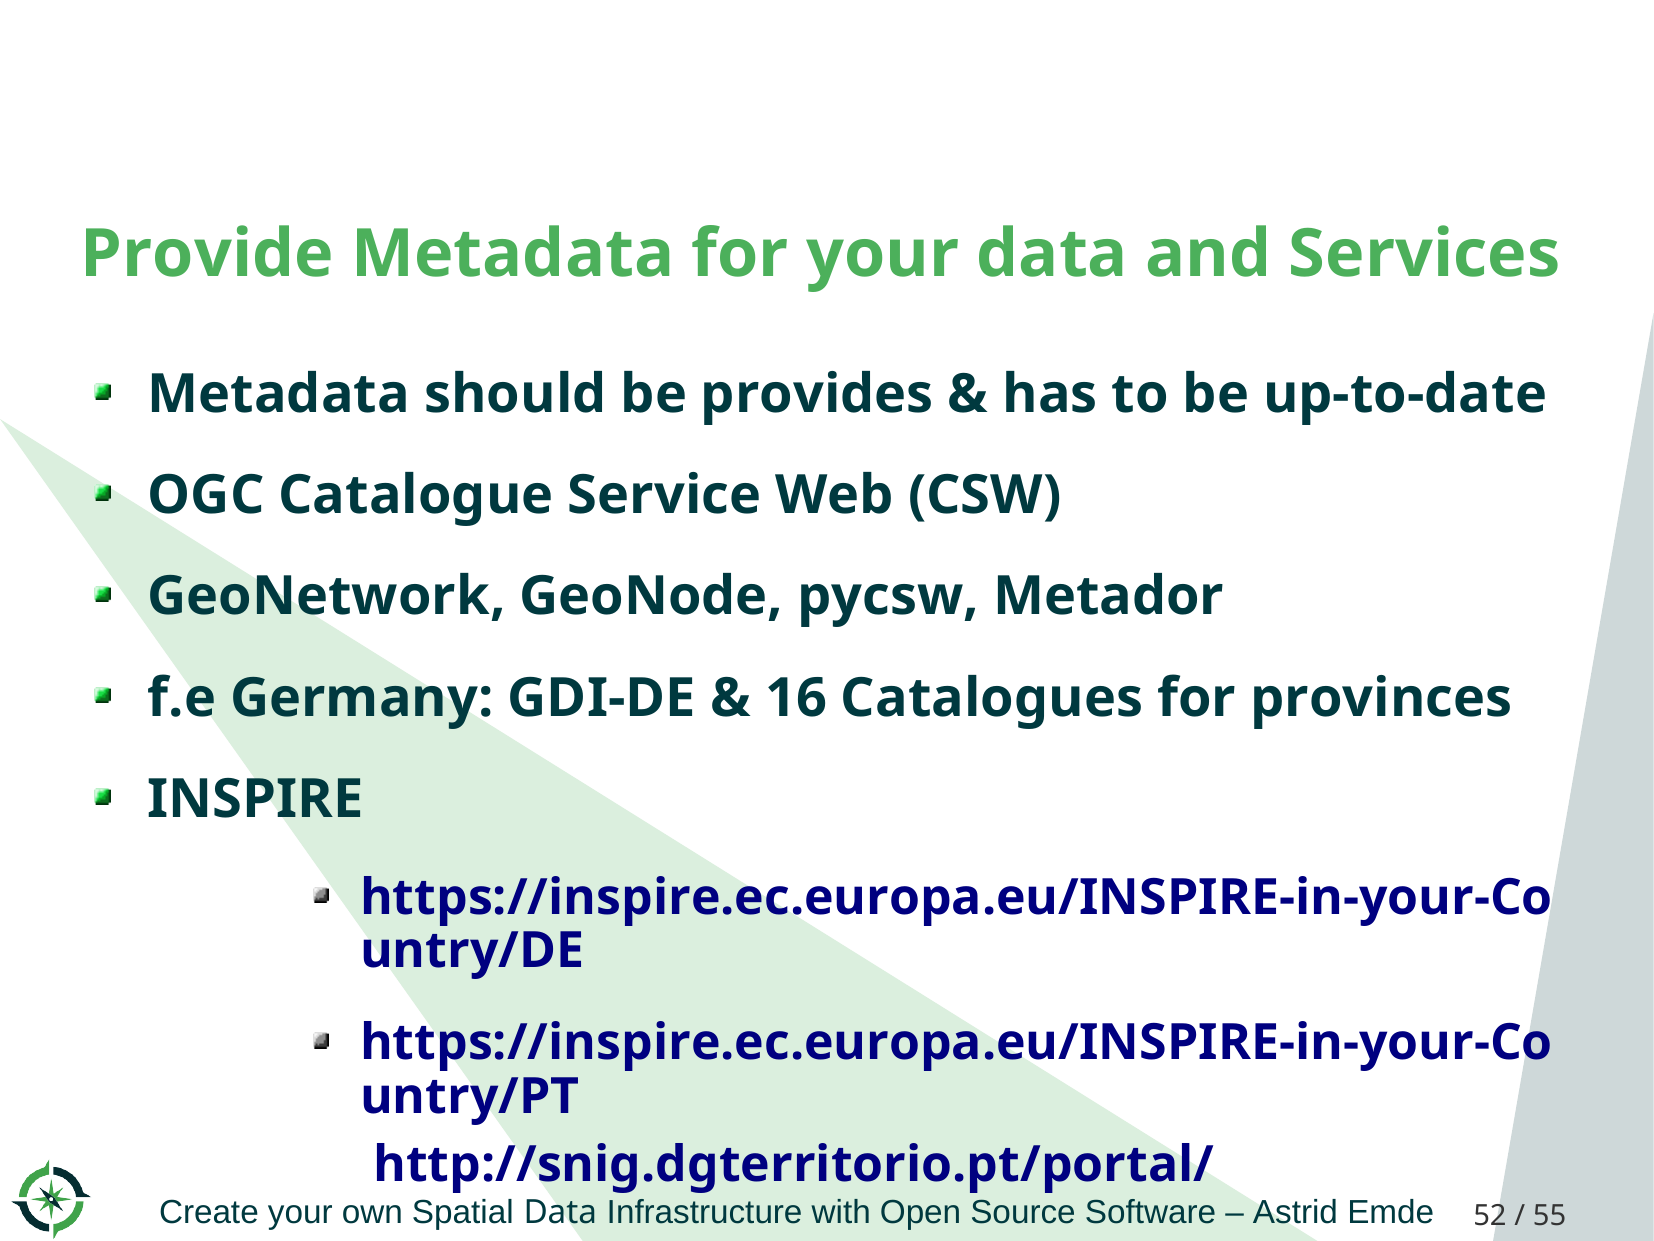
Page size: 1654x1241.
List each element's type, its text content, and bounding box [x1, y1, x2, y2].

picture [10, 1158, 92, 1240]
title Provide Metadata for your data and Services [76, 177, 1565, 325]
list Metadata should be provides & has to be up-to-date OGC Catalogue Service Web (CSW) GeoNetwork, GeoNode, pycsw, Metador f.e Germany: GDI-DE & 16 Catalogues for provinces INSPIRE https://inspire.ec.europa.eu/INSPIRE-in-your-Country/DE https://inspire.ec.europa.eu/INSPIRE-in-your-Country/PT http://snig.dgterritorio.pt/portal/ [76, 354, 1565, 1191]
